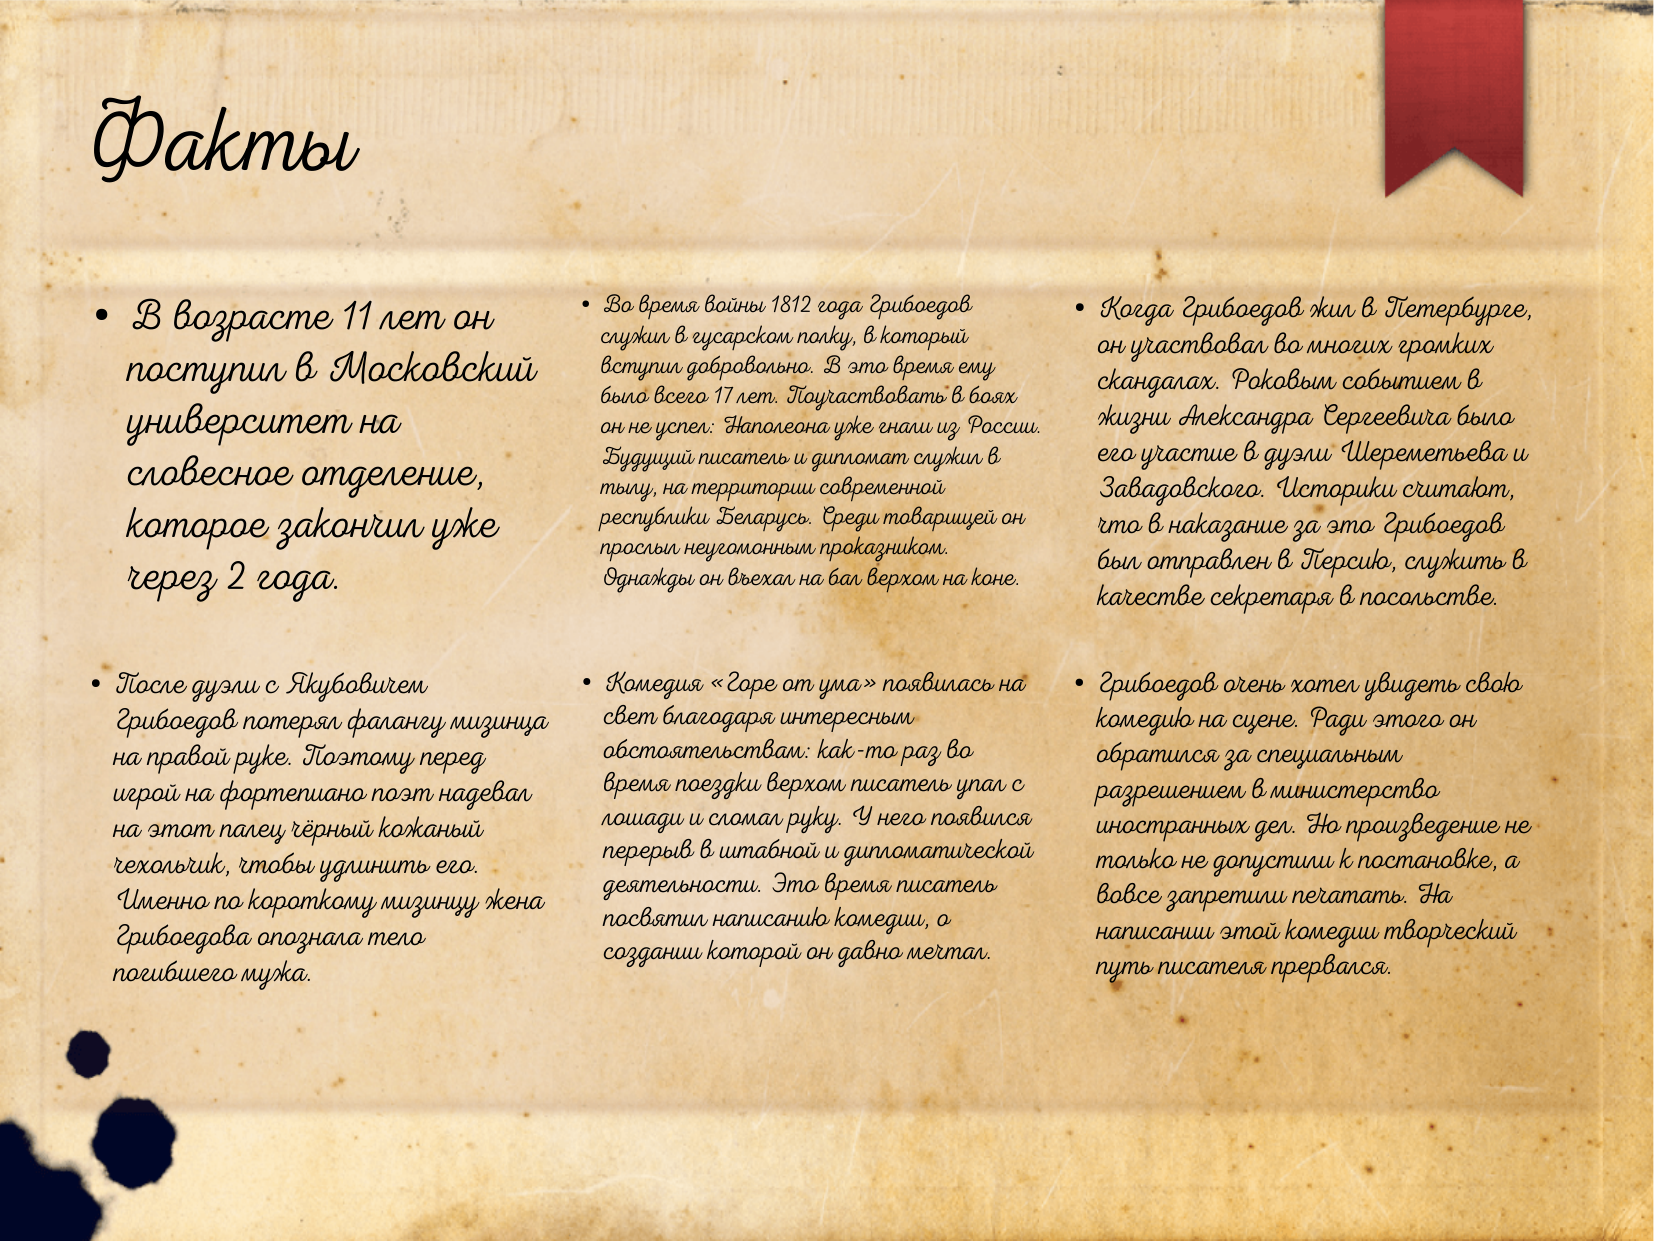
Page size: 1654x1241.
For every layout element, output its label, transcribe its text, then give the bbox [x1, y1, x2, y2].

list Когда Грибоедов жил в Петербурге, он участвовал во многих громких скандалах. Роковым событием в жизни Александра Сергеевича было его участие в дуэли Шереметьева и Завадовского. Историки считают, что в наказание за это Грибоедов был отправлен в Персию, служить в качестве секретаря в посольстве. [1066, 290, 1536, 634]
title Факты [82, 49, 1347, 237]
list Грибоедов очень хотел увидеть свою комедию на сцене. Ради этого он обратился за специальным разрешением в министерство иностранных дел. Но произведение не только не допустили к постановке, а вовсе запретили печатать. На написании этой комедии творческий путь писателя прервался. [1066, 665, 1536, 1009]
picture [0, 0, 1654, 1241]
list В возрасте 11 лет он поступил в Московский университет на словесное отделение, которое закончил уже через 2 года. [82, 290, 552, 634]
list Во время войны 1812 года Грибоедов служил в гусарском полку, в который вступил добровольно. В это время ему было всего 17 лет. Поучаствовать в боях он не успел: Наполеона уже гнали из России. Будущий писатель и дипломат служил в тылу, на территории современной республики Беларусь. Среди товарищей он прослыл неугомонным проказником. Однажды он въехал на бал верхом на коне. [574, 290, 1044, 634]
list Комедия «Горе от ума» появилась на свет благодаря интересным обстоятельствам: как-то раз во время поездки верхом писатель упал с лошади и сломал руку. У него появился перерыв в штабной и дипломатической деятельности. Это время писатель посвятил написанию комедии, о создании которой он давно мечтал. [574, 665, 1044, 1009]
list После дуэли с Якубовичем Грибоедов потерял фалангу мизинца на правой руке. Поэтому перед игрой на фортепиано поэт надевал на этот палец чёрный кожаный чехольчик, чтобы удлинить его. Именно по короткому мизинцу жена Грибоедова опознала тело погибшего мужа. [82, 665, 552, 1009]
